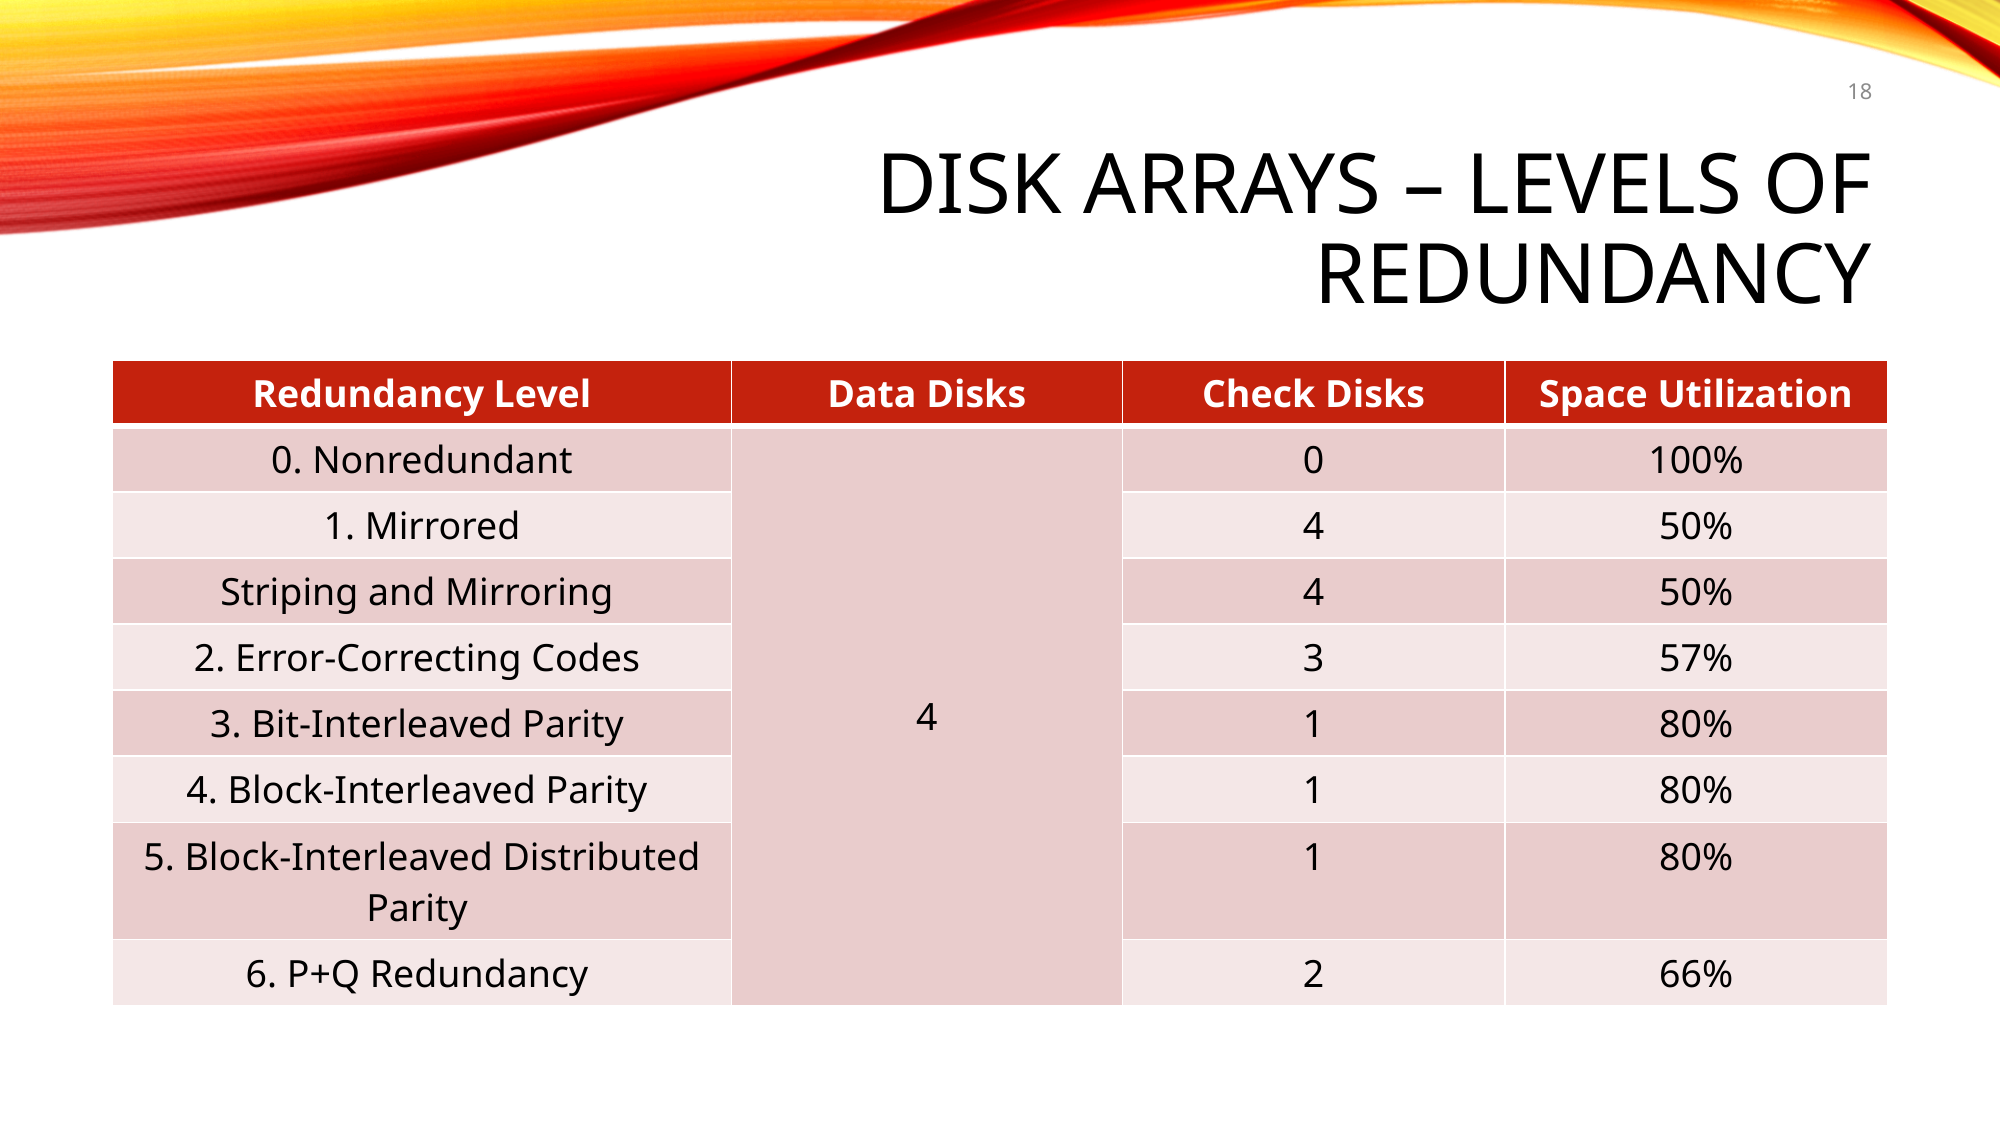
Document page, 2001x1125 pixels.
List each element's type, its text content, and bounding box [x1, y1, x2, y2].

table_header Space Utilization [1506, 361, 1887, 423]
table_cell 80% [1506, 757, 1887, 822]
table_cell 57% [1506, 625, 1887, 689]
table_cell 2. Error-Correcting Codes [113, 625, 731, 689]
table_cell 100% [1506, 429, 1887, 491]
table_header Check Disks [1123, 361, 1504, 423]
table_cell 3 [1123, 625, 1504, 689]
table_cell 1 [1123, 757, 1504, 822]
table_cell 4. Block-Interleaved Parity [113, 757, 731, 822]
table_cell Striping and Mirroring [113, 559, 731, 623]
table_header Data Disks [732, 361, 1122, 423]
table_cell 6. P+Q Redundancy [113, 940, 731, 1005]
table_cell 1. Mirrored [113, 493, 731, 557]
table_cell 80% [1506, 691, 1887, 755]
picture [0, 0, 2000, 237]
table_cell 4 [732, 429, 1122, 1005]
table_cell 50% [1506, 559, 1887, 623]
table_cell 0. Nonredundant [113, 429, 731, 491]
table_cell 80% [1506, 823, 1887, 939]
table_cell 0 [1123, 429, 1504, 491]
table_cell 5. Block-Interleaved Distributed Parity [113, 823, 731, 939]
table_cell 4 [1123, 559, 1504, 623]
title Disk arrays – levels of redundancy [474, 125, 1888, 338]
table_cell 1 [1123, 823, 1504, 939]
table_cell 1 [1123, 691, 1504, 755]
table_cell 2 [1123, 940, 1504, 1005]
table_header Redundancy Level [113, 361, 731, 423]
table_cell 66% [1506, 940, 1887, 1005]
slide_number <number> [1437, 62, 1888, 123]
table_cell 50% [1506, 493, 1887, 557]
table_cell 3. Bit-Interleaved Parity [113, 691, 731, 755]
table_cell 4 [1123, 493, 1504, 557]
